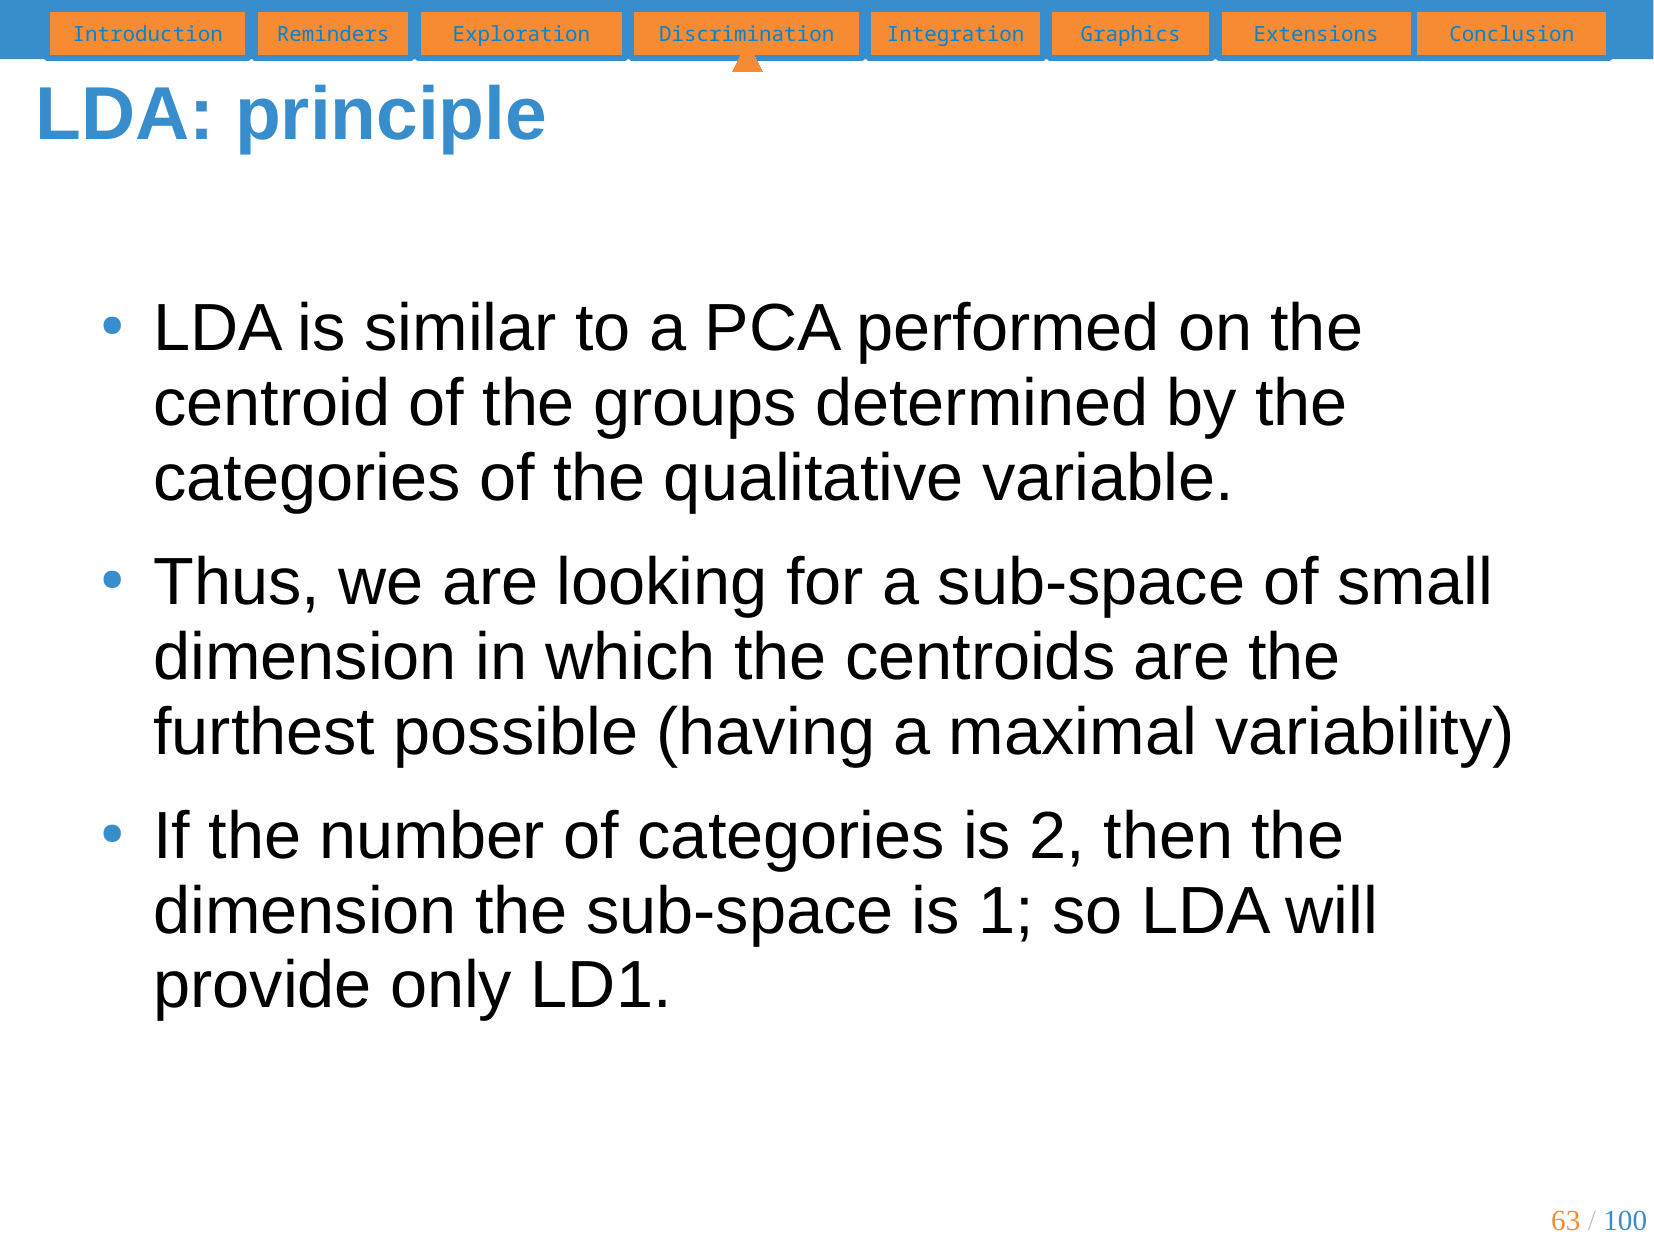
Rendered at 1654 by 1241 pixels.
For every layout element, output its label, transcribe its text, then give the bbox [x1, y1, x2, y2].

list LDA is similar to a PCA performed on the centroid of the groups determined by the categories of the qualitative variable. Thus, we are looking for a sub-space of small dimension in which the centroids are the furthest possible (having a maximal variability) If the number of categories is 2, then the dimension the sub-space is 1; so LDA will provide only LD1. [82, 290, 1571, 1098]
title LDA: principle [35, 61, 1571, 166]
text_box [732, 41, 763, 72]
